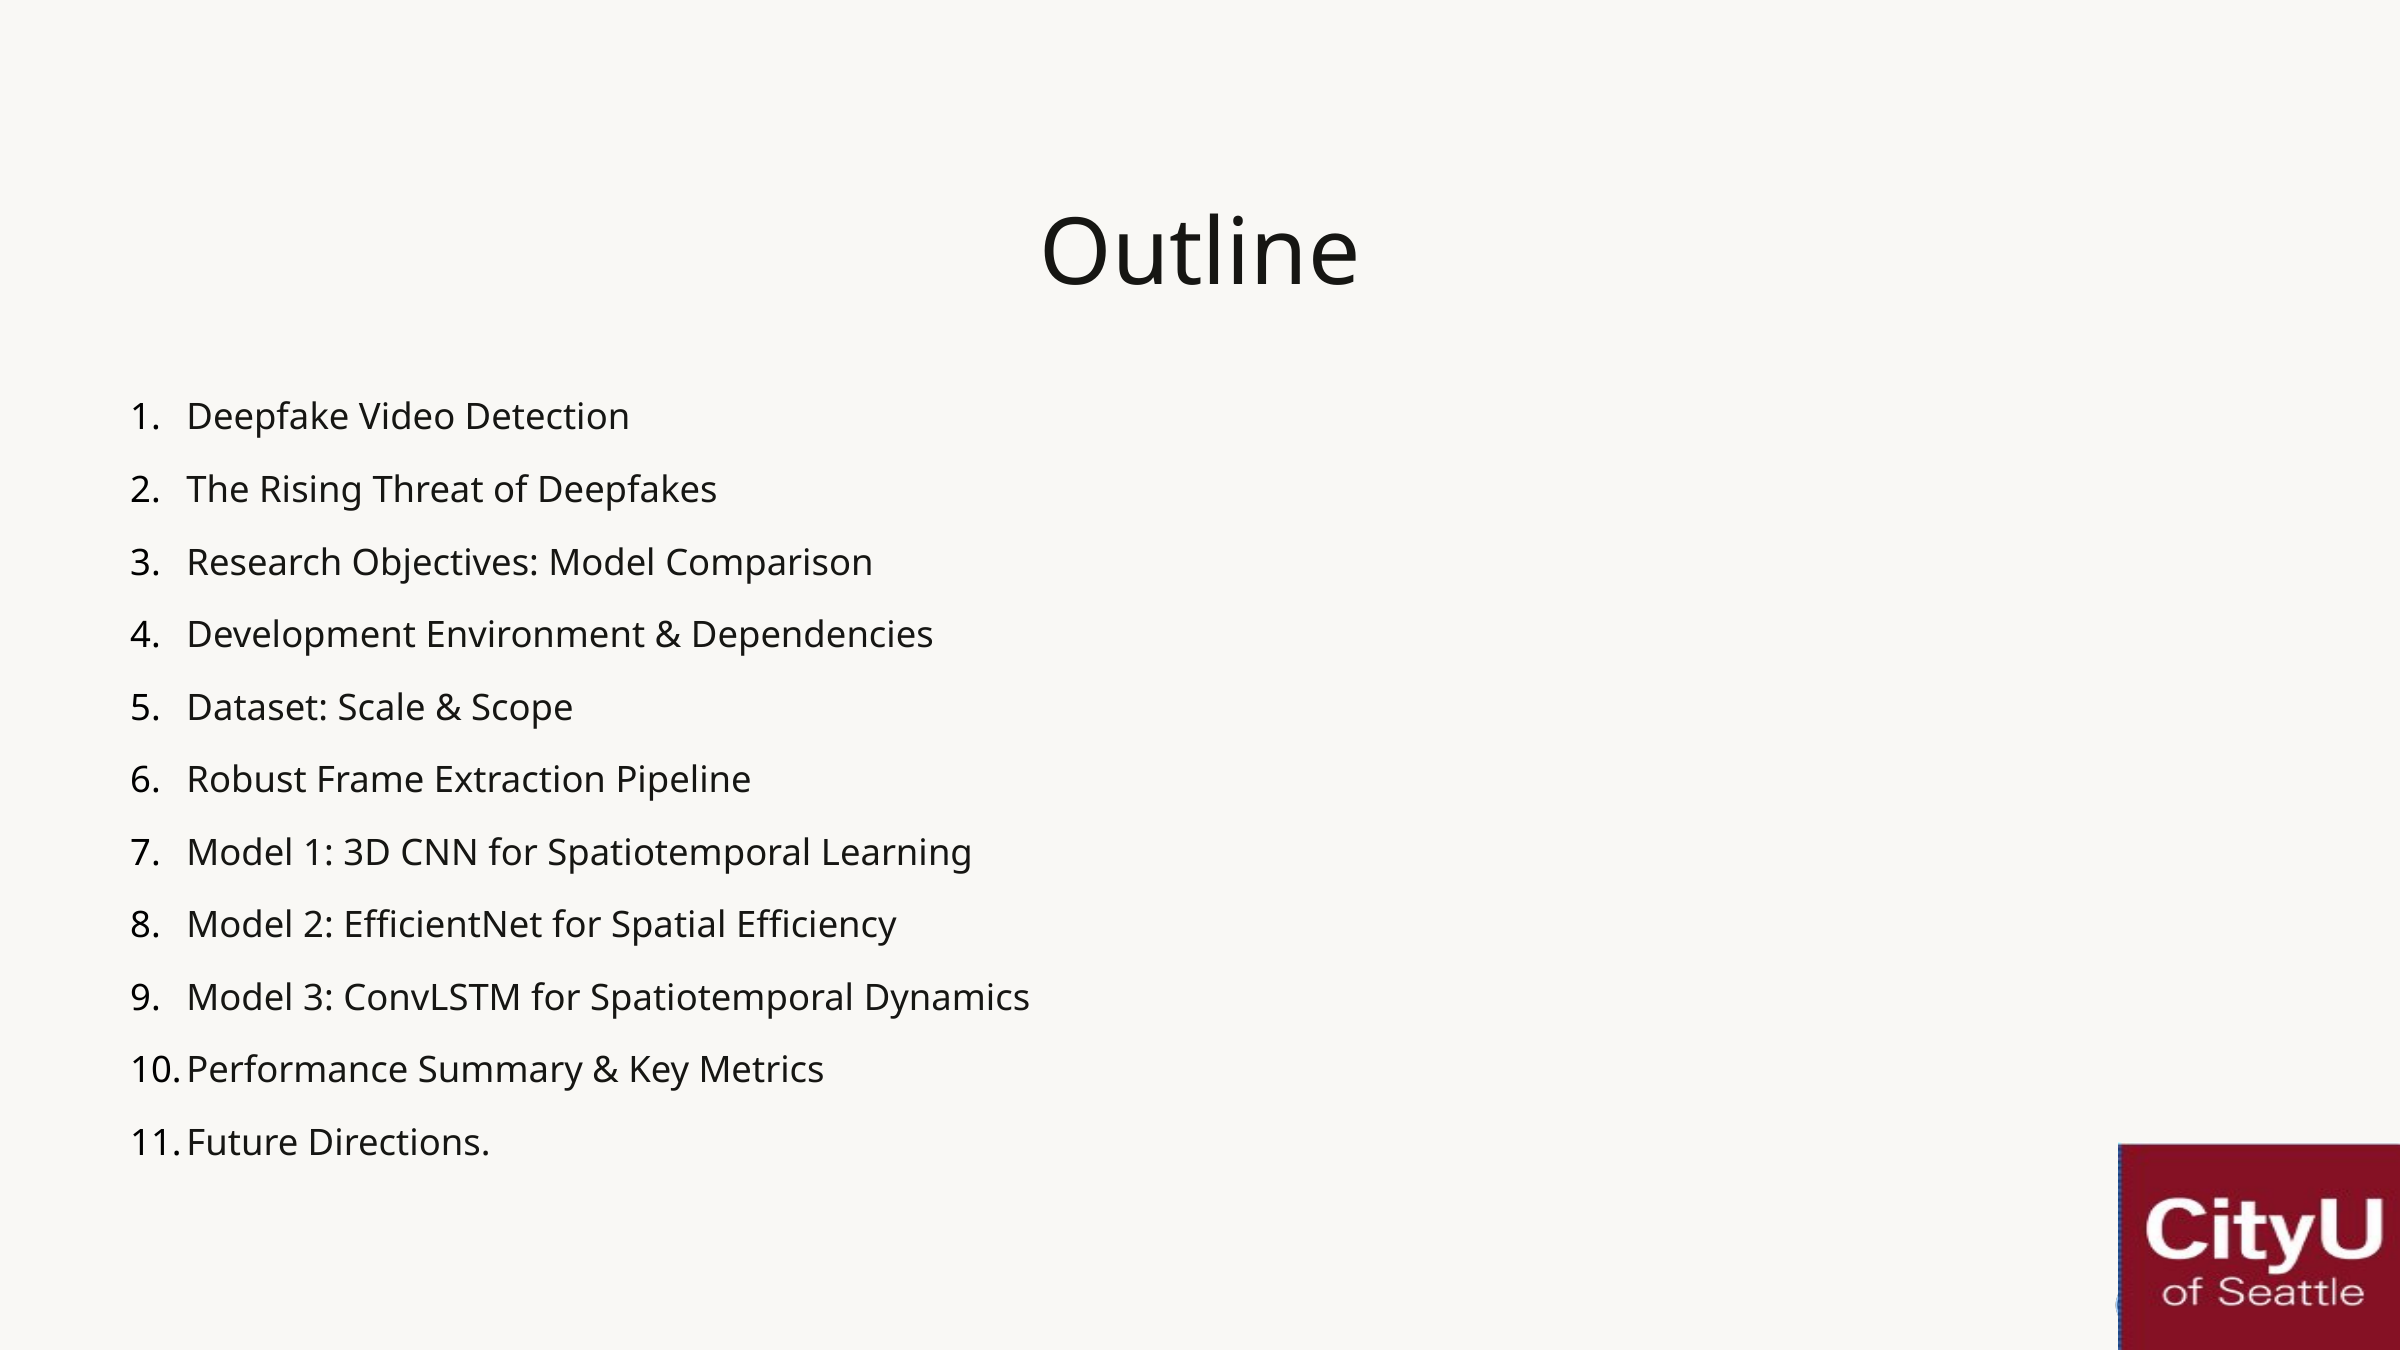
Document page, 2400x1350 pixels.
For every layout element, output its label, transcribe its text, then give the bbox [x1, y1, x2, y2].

text_box Model 2: EfficientNet for Spatial Efficiency [130, 886, 2270, 945]
text_box The Rising Threat of Deepfakes [130, 450, 2270, 510]
text_box Outline [735, 187, 1665, 303]
text_box Future Directions. [130, 1103, 2270, 1163]
text_box Development Environment & Dependencies [130, 596, 2270, 655]
text_box Research Objectives: Model Comparison [130, 523, 2270, 583]
text_box Robust Frame Extraction Pipeline [130, 741, 2270, 800]
picture [2118, 1142, 2400, 1350]
text_box Performance Summary & Key Metrics [130, 1031, 2270, 1090]
text_box Deepfake Video Detection [130, 378, 2270, 437]
text_box Model 1: 3D CNN for Spatiotemporal Learning [130, 813, 2270, 873]
text_box Dataset: Scale & Scope [130, 668, 2270, 728]
text_box Model 3: ConvLSTM for Spatiotemporal Dynamics [130, 958, 2270, 1018]
